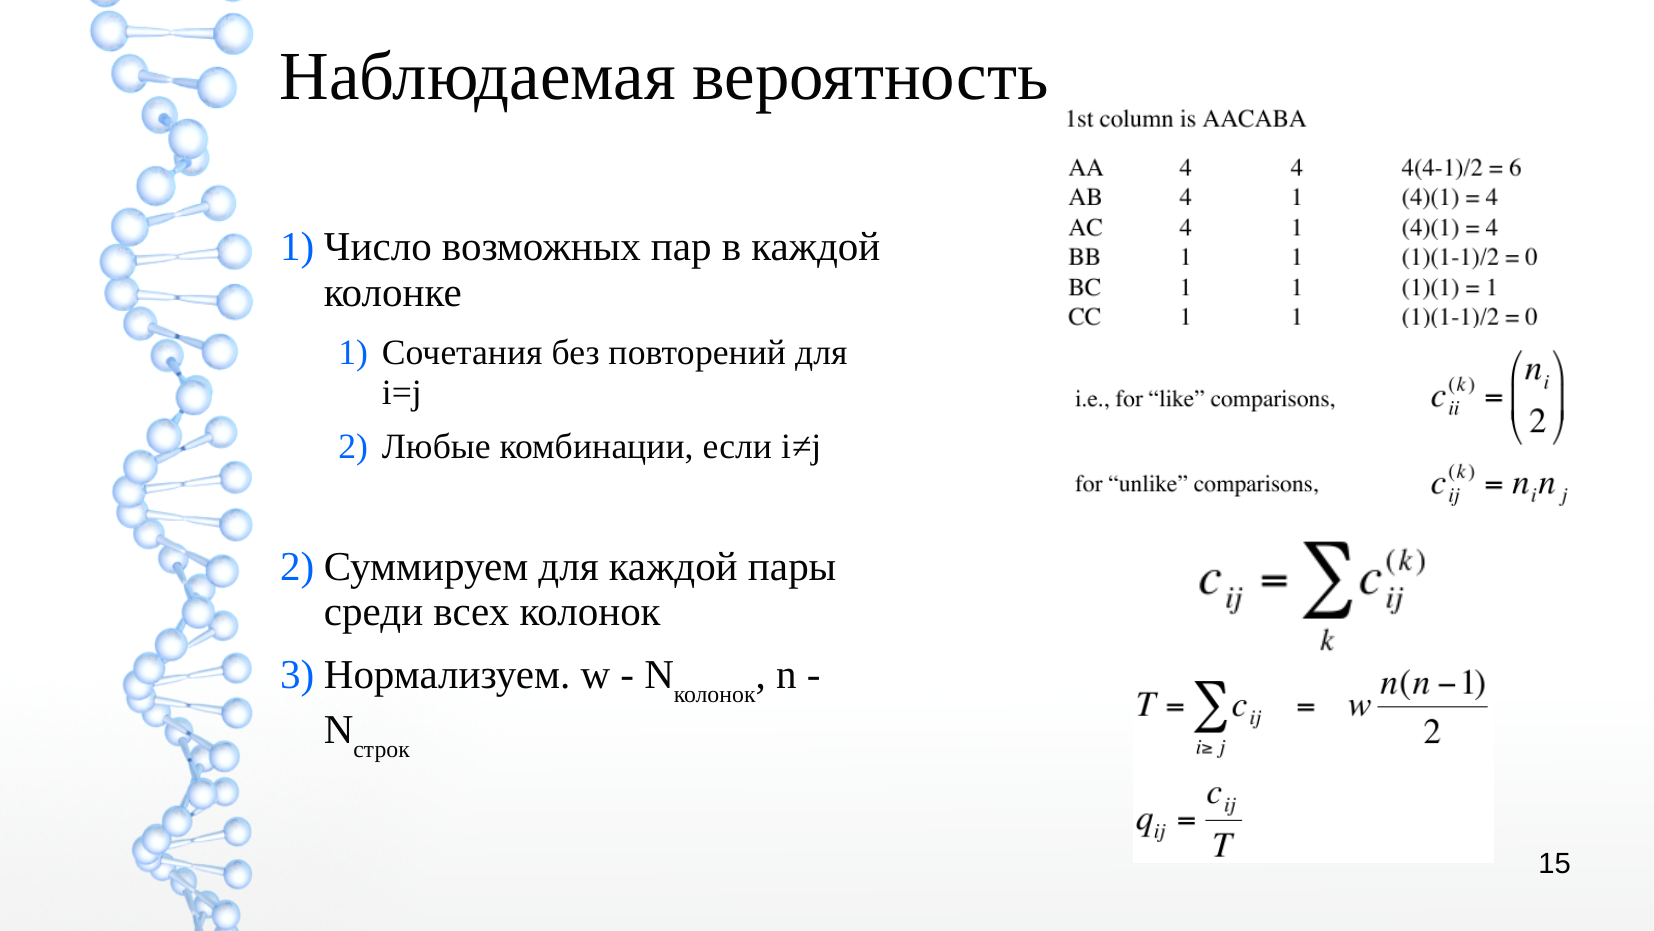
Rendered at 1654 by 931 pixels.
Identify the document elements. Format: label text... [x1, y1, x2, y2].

title Наблюдаемая вероятность [0, 0, 1329, 154]
list Число возможных пар в каждой колонке Сочетания без повторений для i=j Любые комбинации, если i≠j Суммируем для каждой пары среди всех колонок Нормализуем. w - Nколонок, n - Nстрок [265, 224, 898, 764]
picture [0, 0, 1654, 931]
